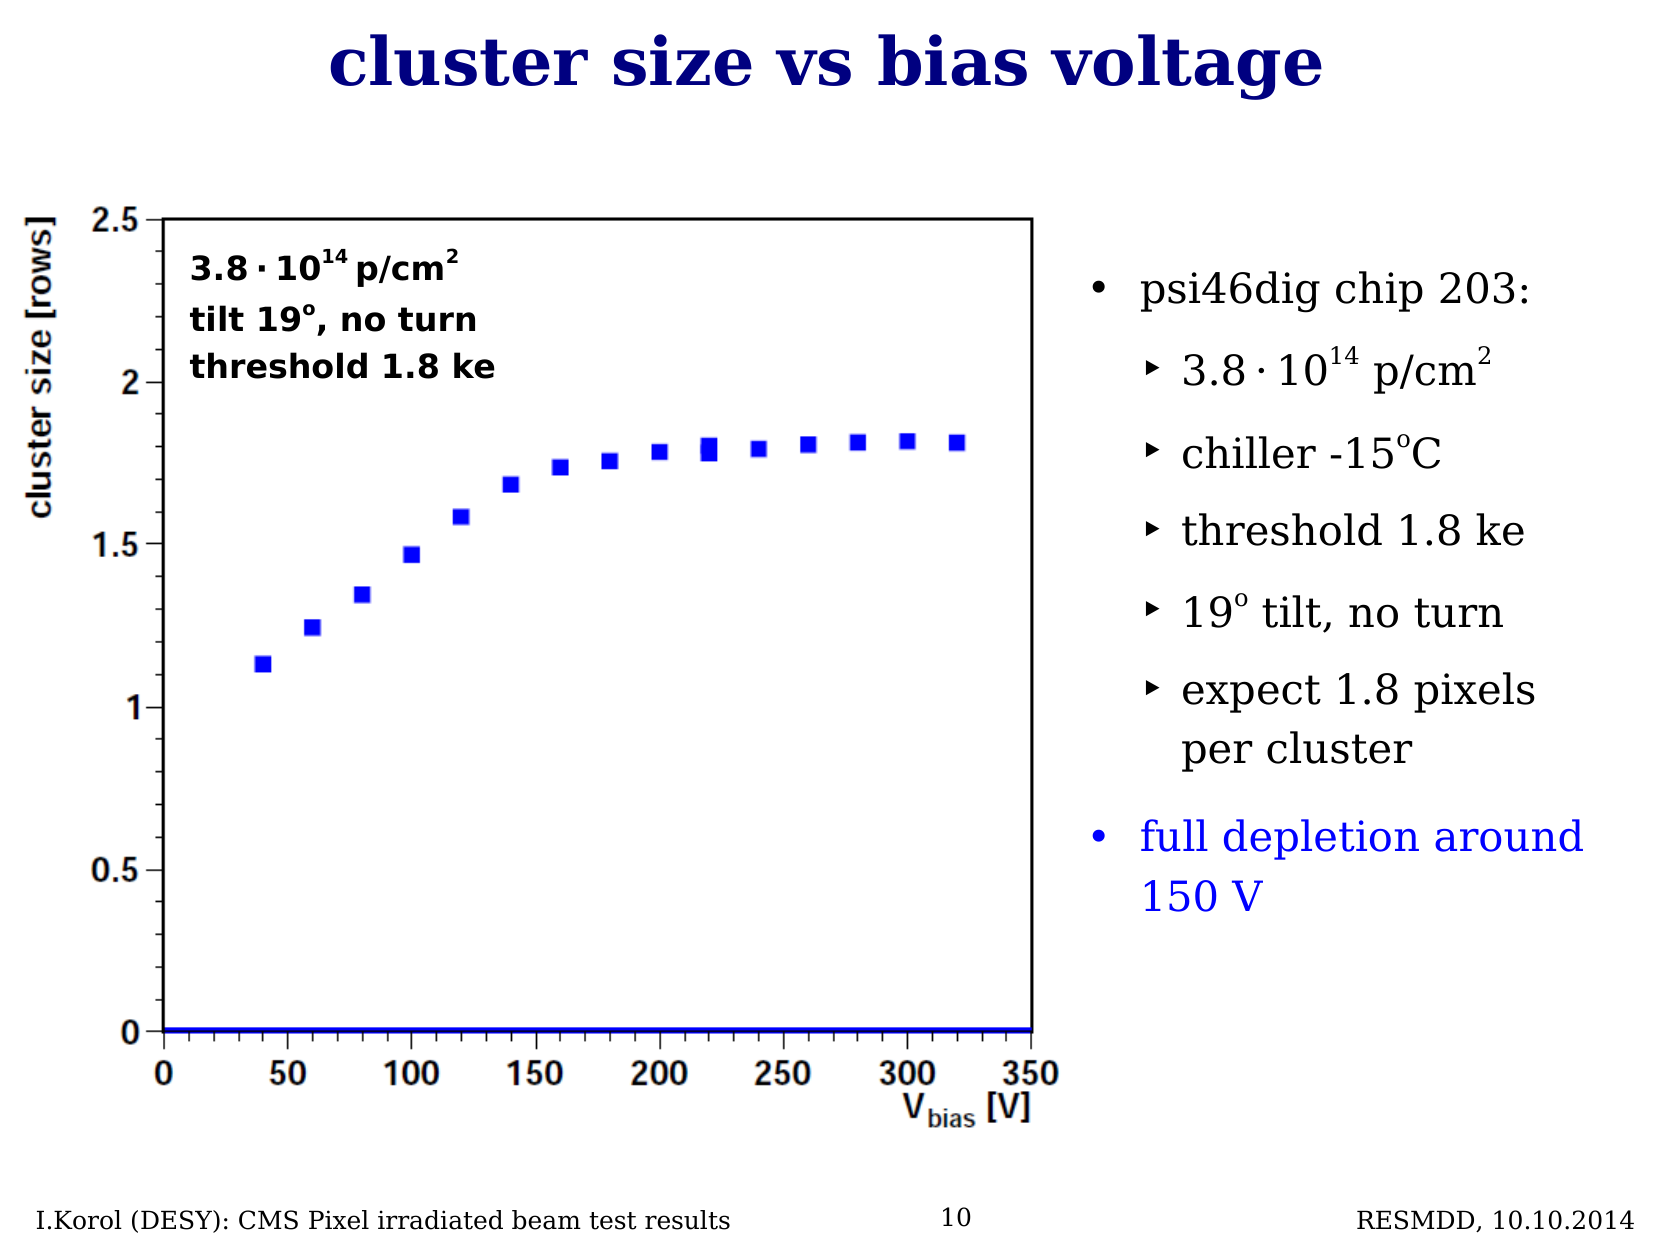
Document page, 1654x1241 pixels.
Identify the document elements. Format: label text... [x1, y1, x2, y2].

text_box 3.8 · 1014 p/cm2 tilt 19o, no turn threshold 1.8 ke [189, 236, 538, 378]
list psi46dig chip 203: 3.8 · 1014 p/cm2 chiller -15oC threshold 1.8 ke 19o tilt, no turn expect 1.8 pixels per cluster full depletion around 150 V [1086, 253, 1592, 911]
picture [18, 199, 1065, 1137]
title cluster size vs bias voltage [0, 16, 1654, 108]
